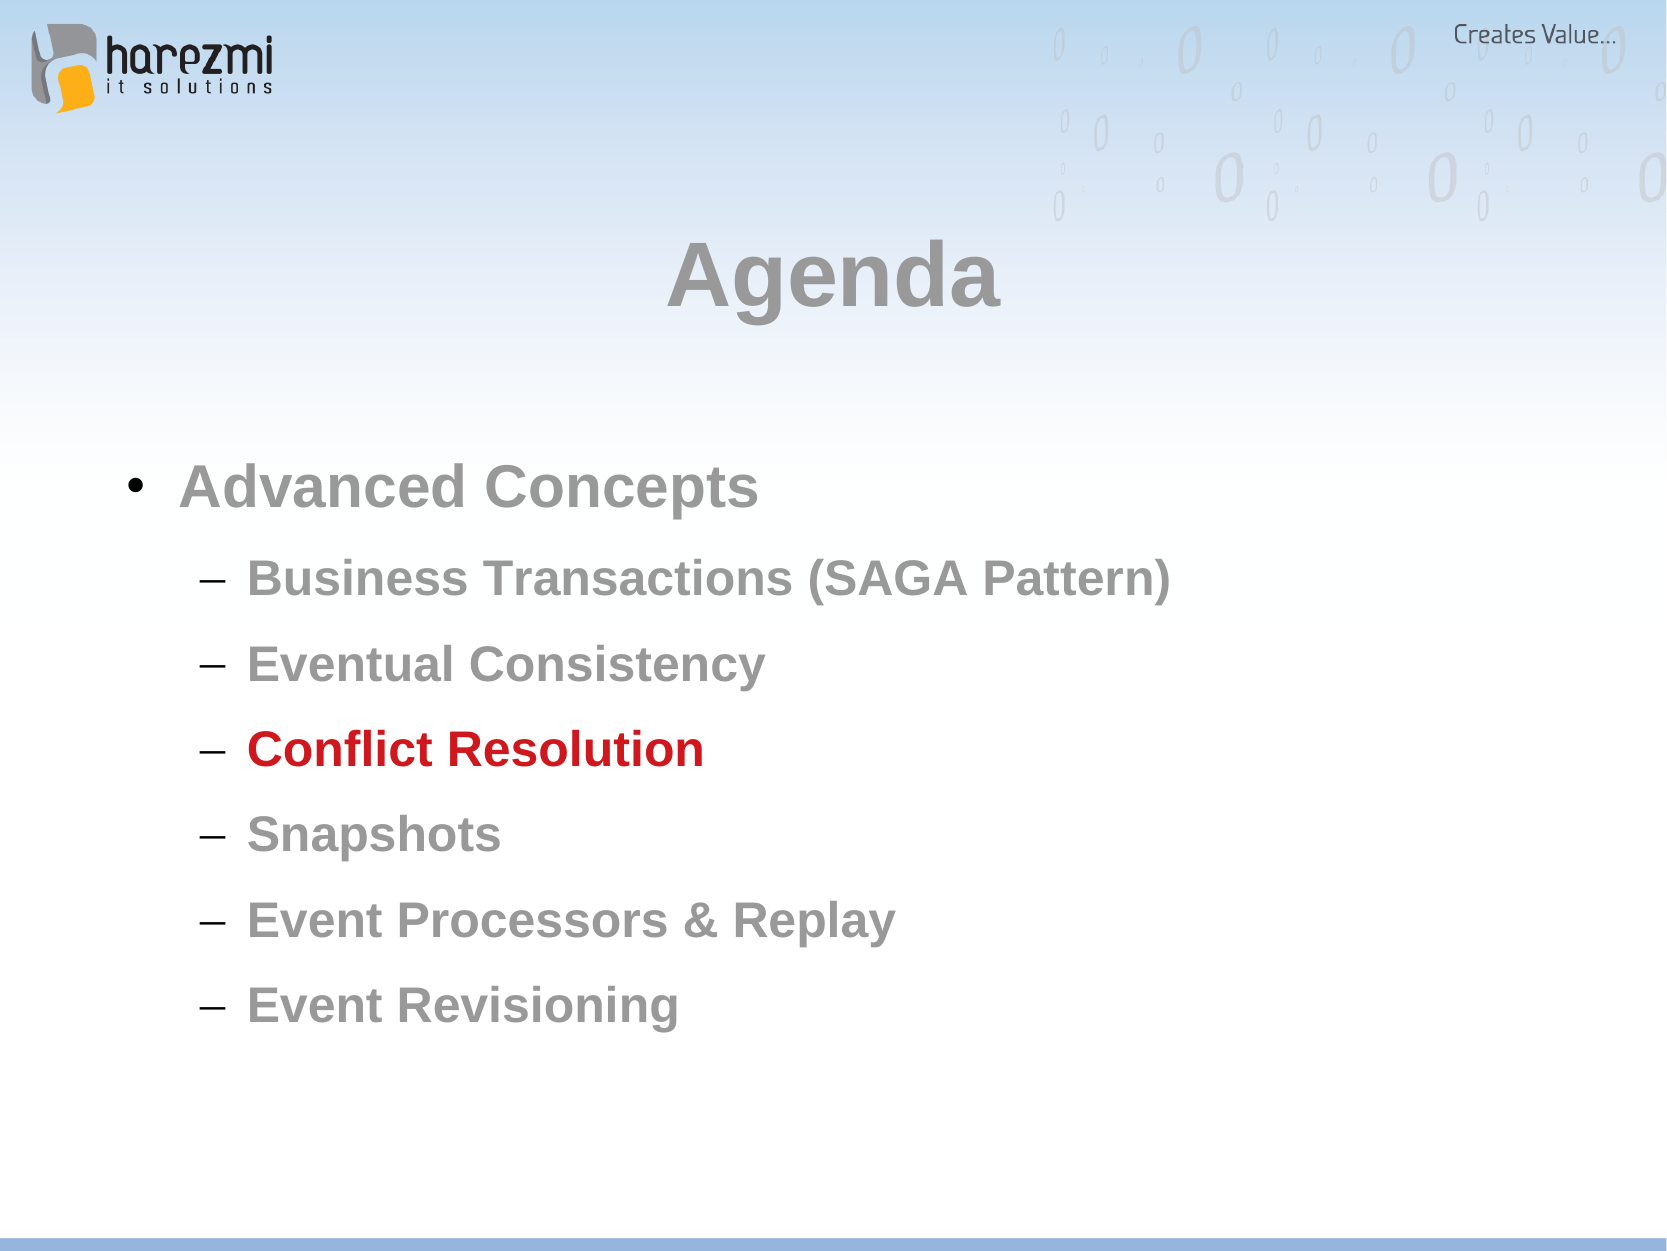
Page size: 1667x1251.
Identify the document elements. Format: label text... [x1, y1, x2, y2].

text_box Advanced Concepts Business Transactions (SAGA Pattern) Eventual Consistency Conflict Resolution Snapshots Event Processors & Replay Event Revisioning [124, 449, 1542, 975]
picture [0, 0, 1667, 1251]
text_box Agenda [83, 167, 1584, 377]
